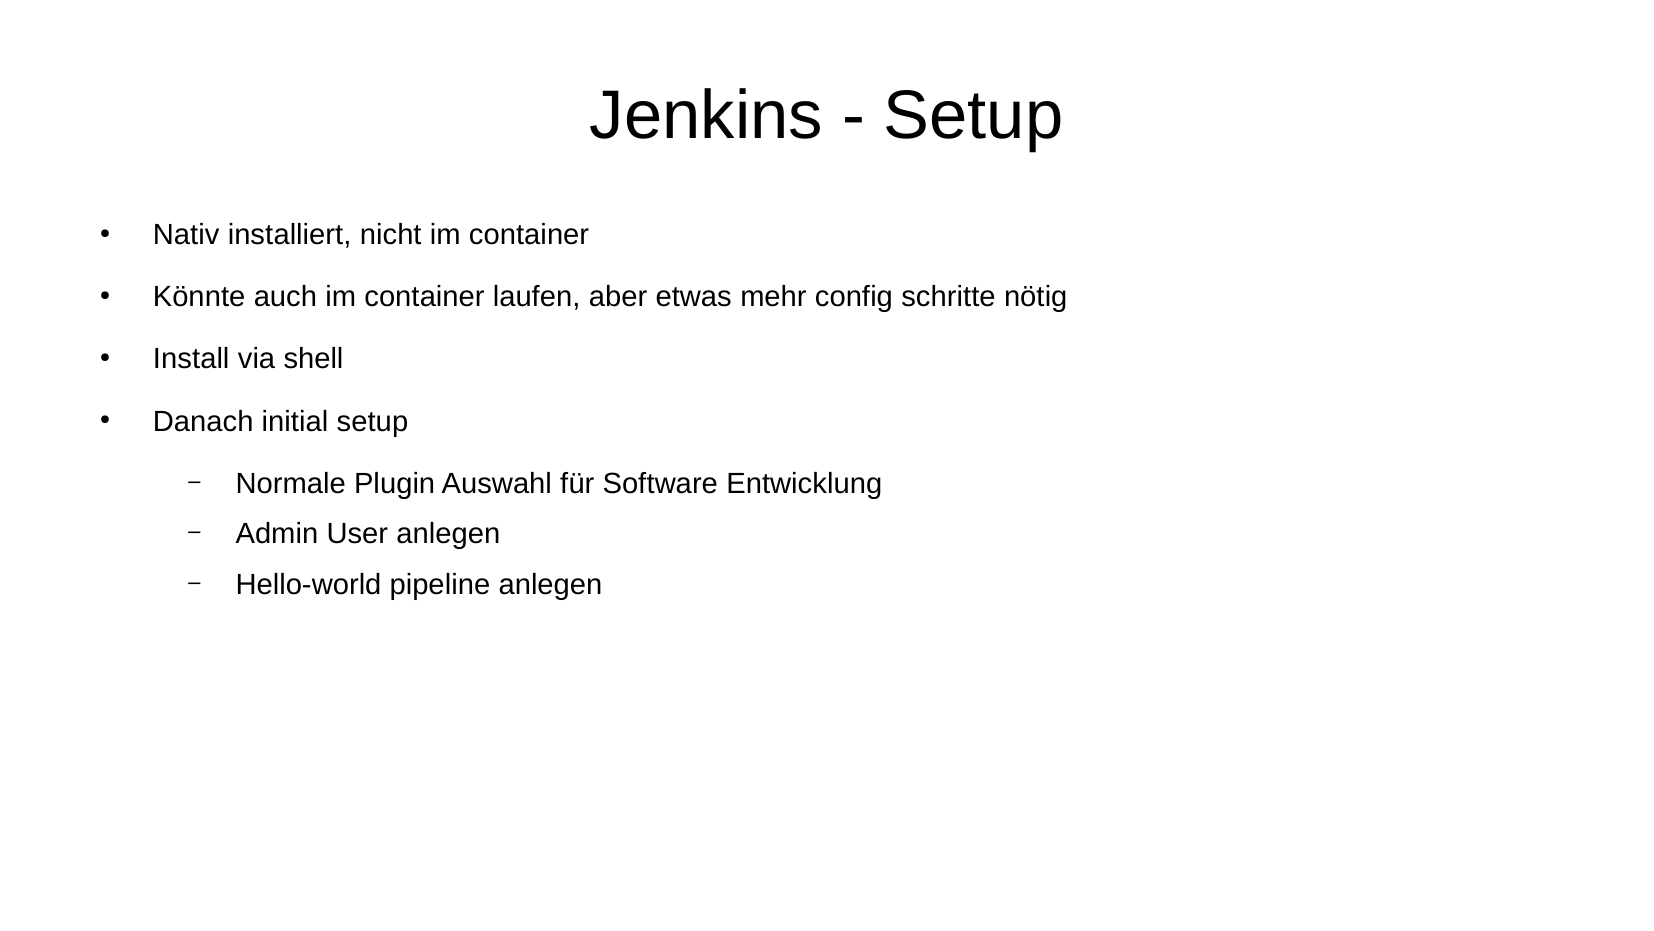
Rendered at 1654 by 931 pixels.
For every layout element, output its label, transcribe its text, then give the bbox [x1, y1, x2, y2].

title Jenkins - Setup [82, 37, 1571, 193]
list Nativ installiert, nicht im container Könnte auch im container laufen, aber etwas mehr config schritte nötig Install via shell Danach initial setup Normale Plugin Auswahl für Software Entwicklung Admin User anlegen Hello-world pipeline anlegen [82, 217, 1571, 886]
